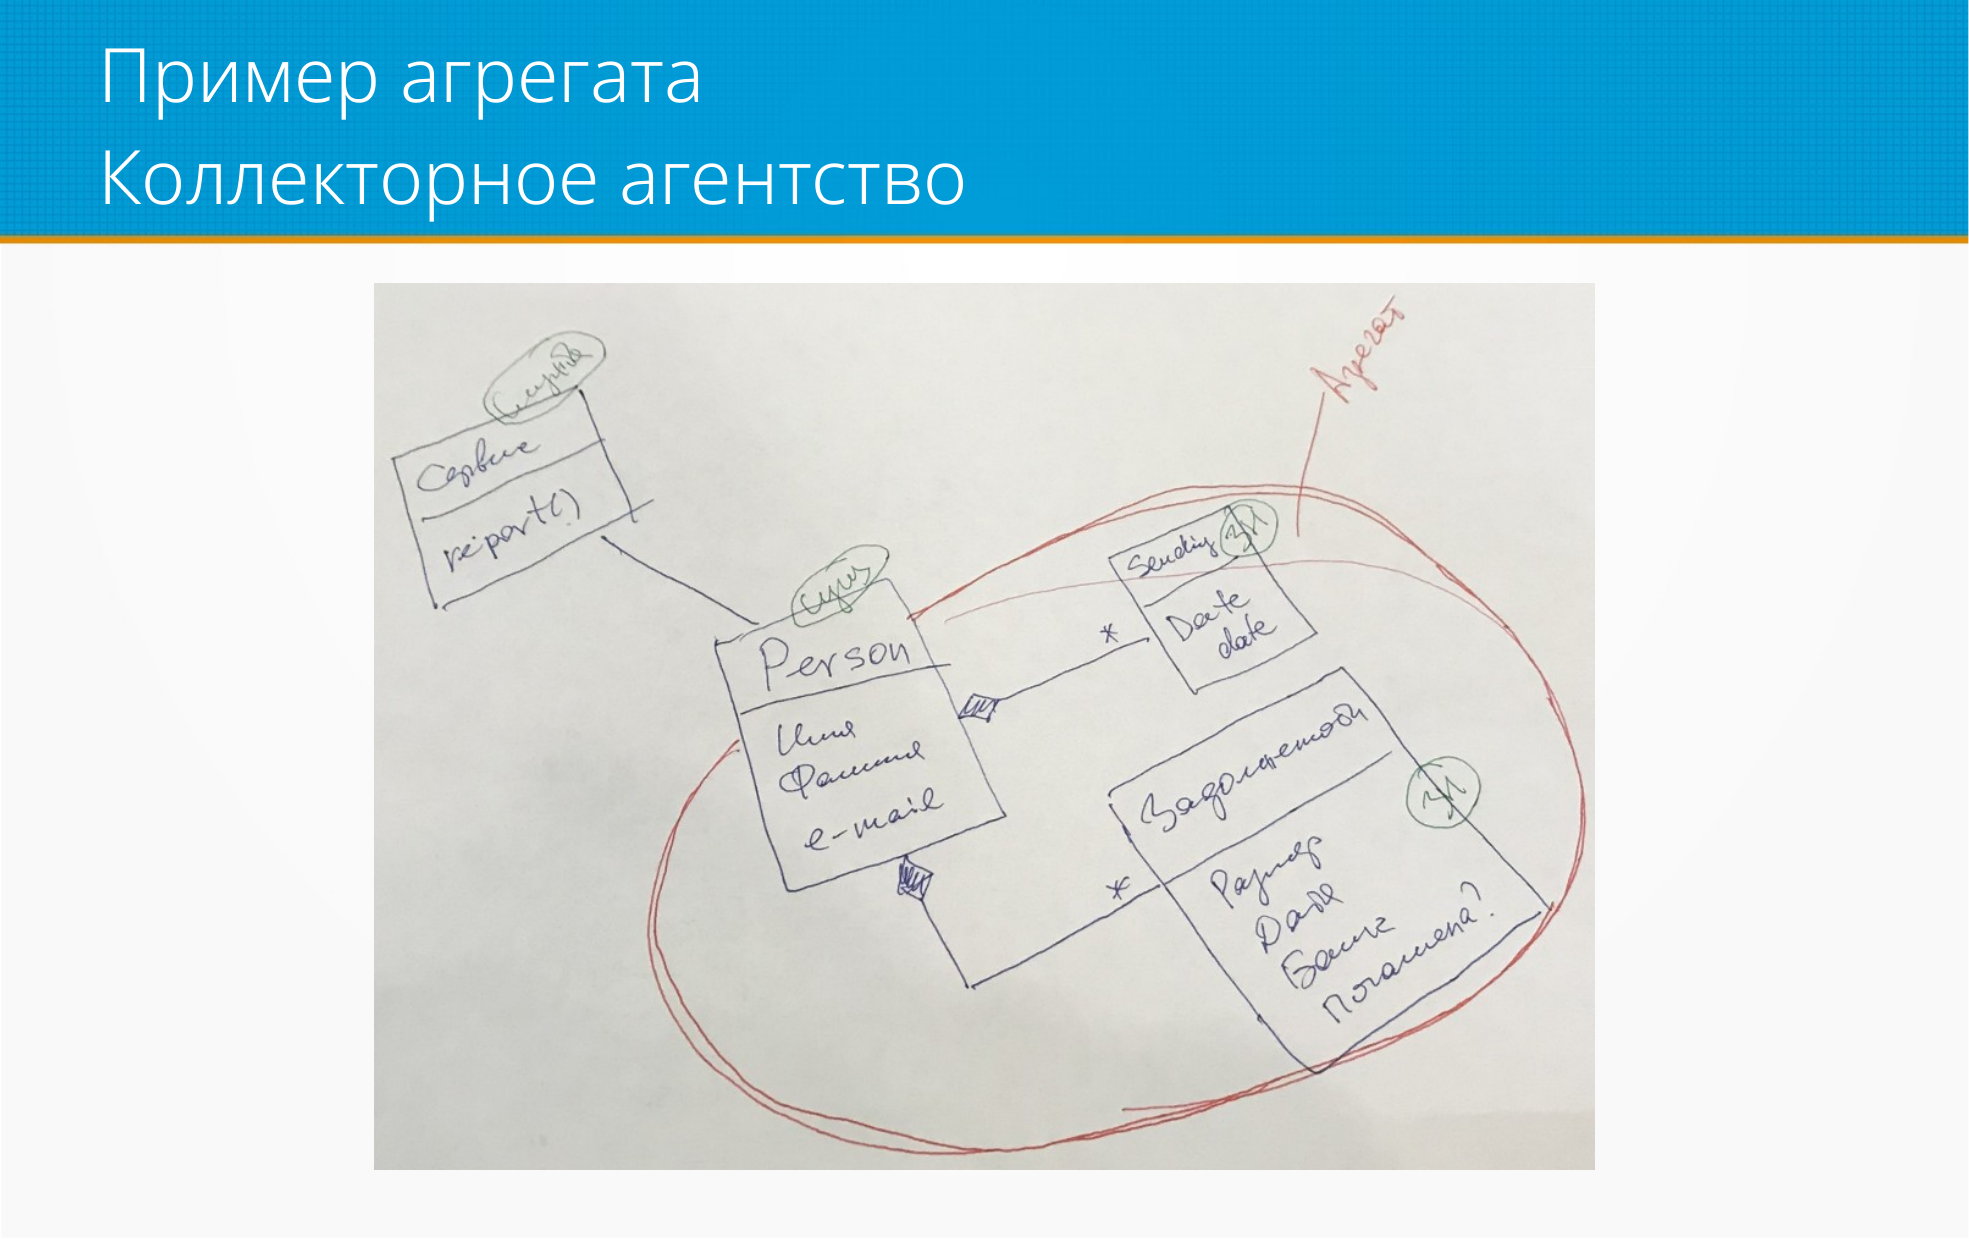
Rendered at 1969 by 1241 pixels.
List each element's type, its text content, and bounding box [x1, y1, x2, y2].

title Пример агрегата Коллекторное агентство [98, 19, 1870, 227]
picture [0, 233, 1969, 1241]
